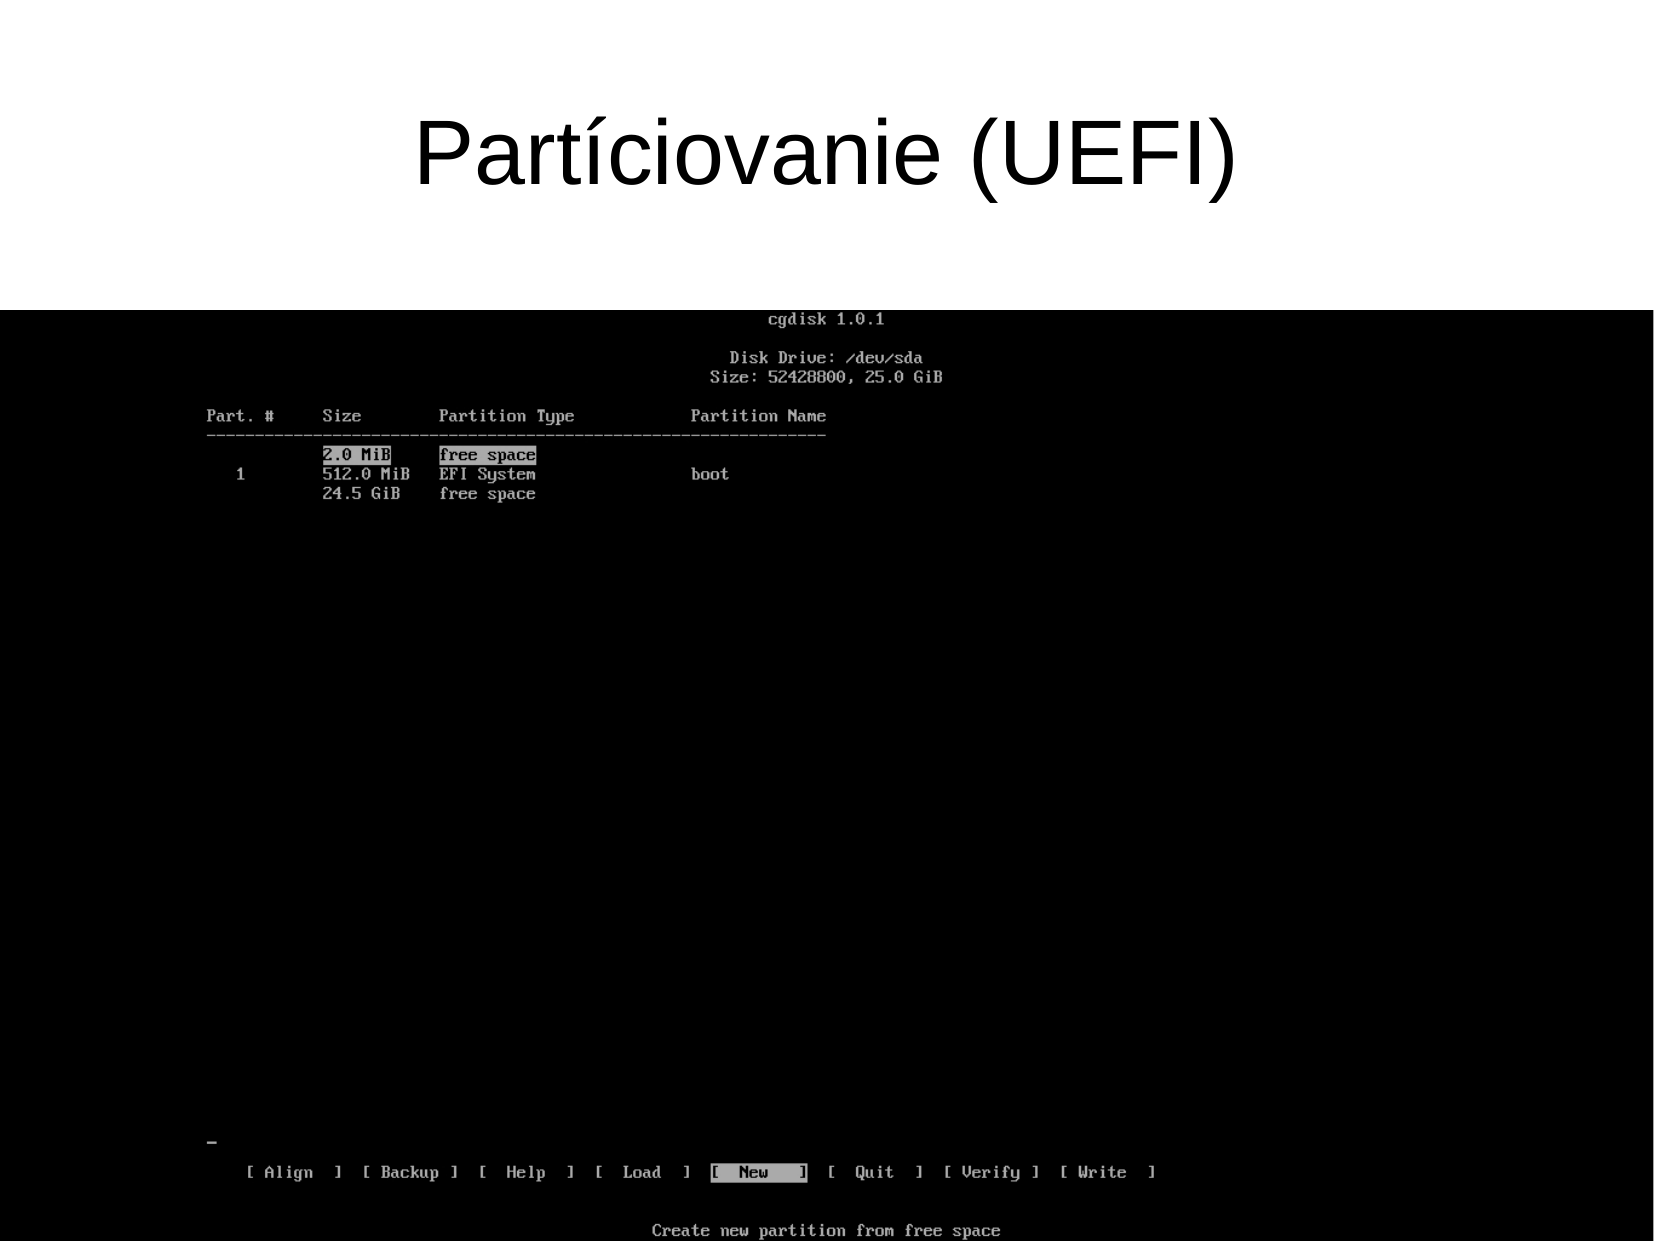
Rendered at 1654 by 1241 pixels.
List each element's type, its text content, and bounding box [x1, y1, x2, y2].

title Partíciovanie (UEFI) [82, 49, 1571, 257]
picture [0, 310, 1654, 1241]
